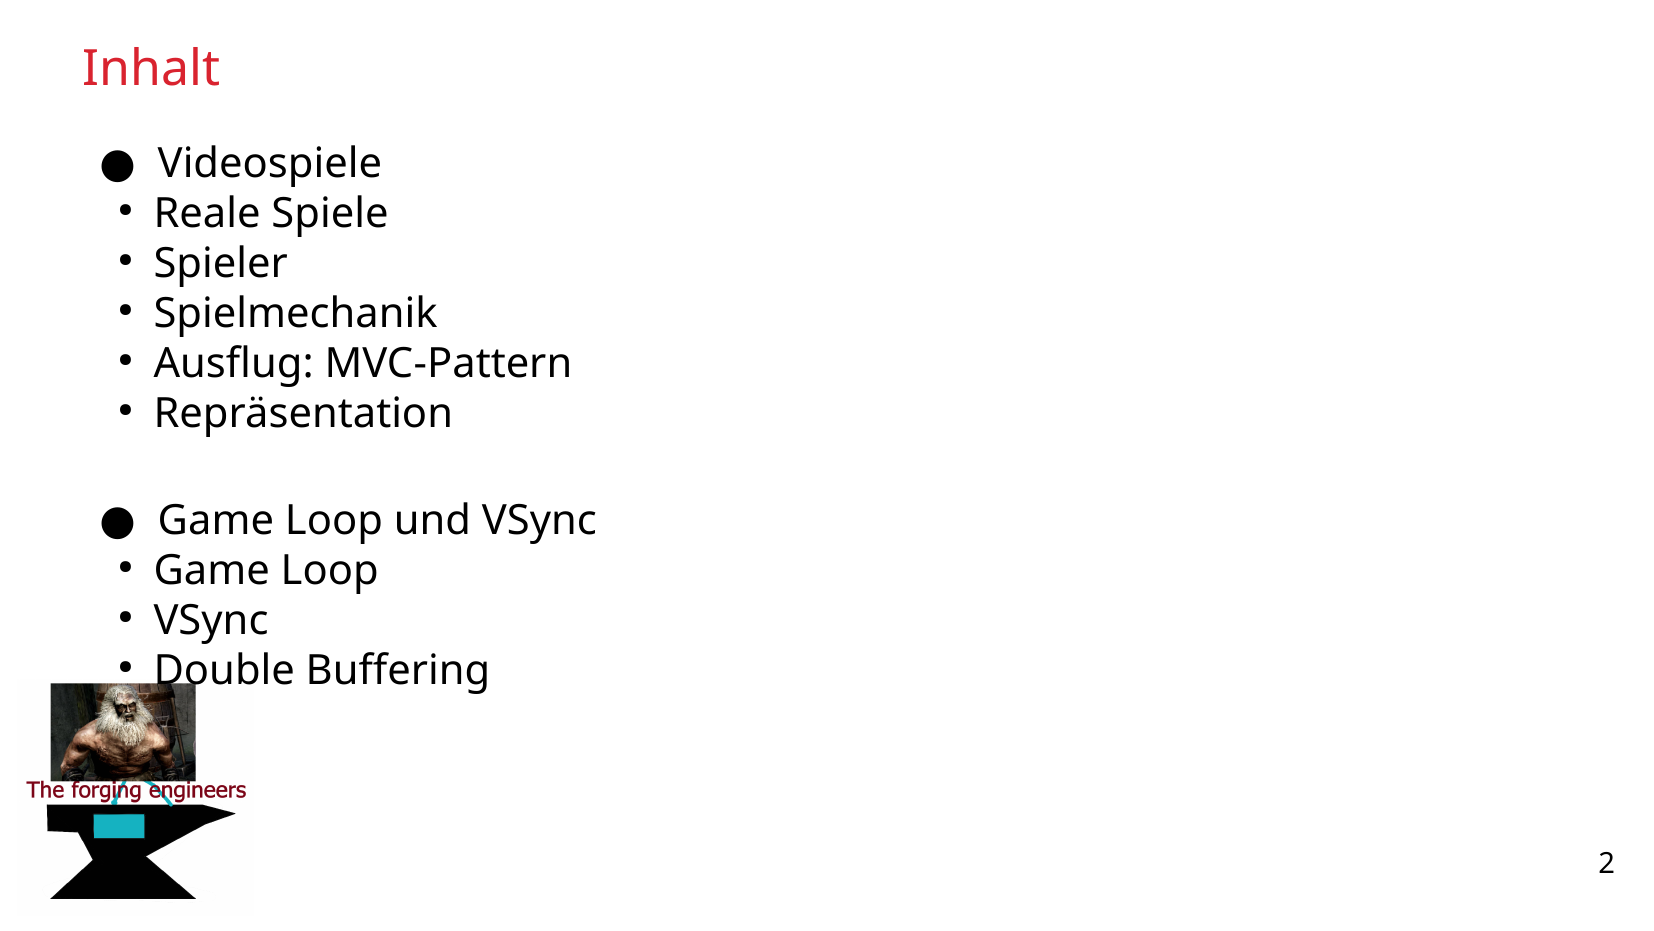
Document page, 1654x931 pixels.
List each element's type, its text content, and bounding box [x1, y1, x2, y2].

title Inhalt [82, 37, 1571, 95]
subtitle Videospiele Reale Spiele Spieler Spielmechanik Ausflug: MVC-Pattern Repräsentation Game Loop und VSync Game Loop VSync Double Buffering [82, 135, 792, 686]
picture [17, 679, 254, 916]
